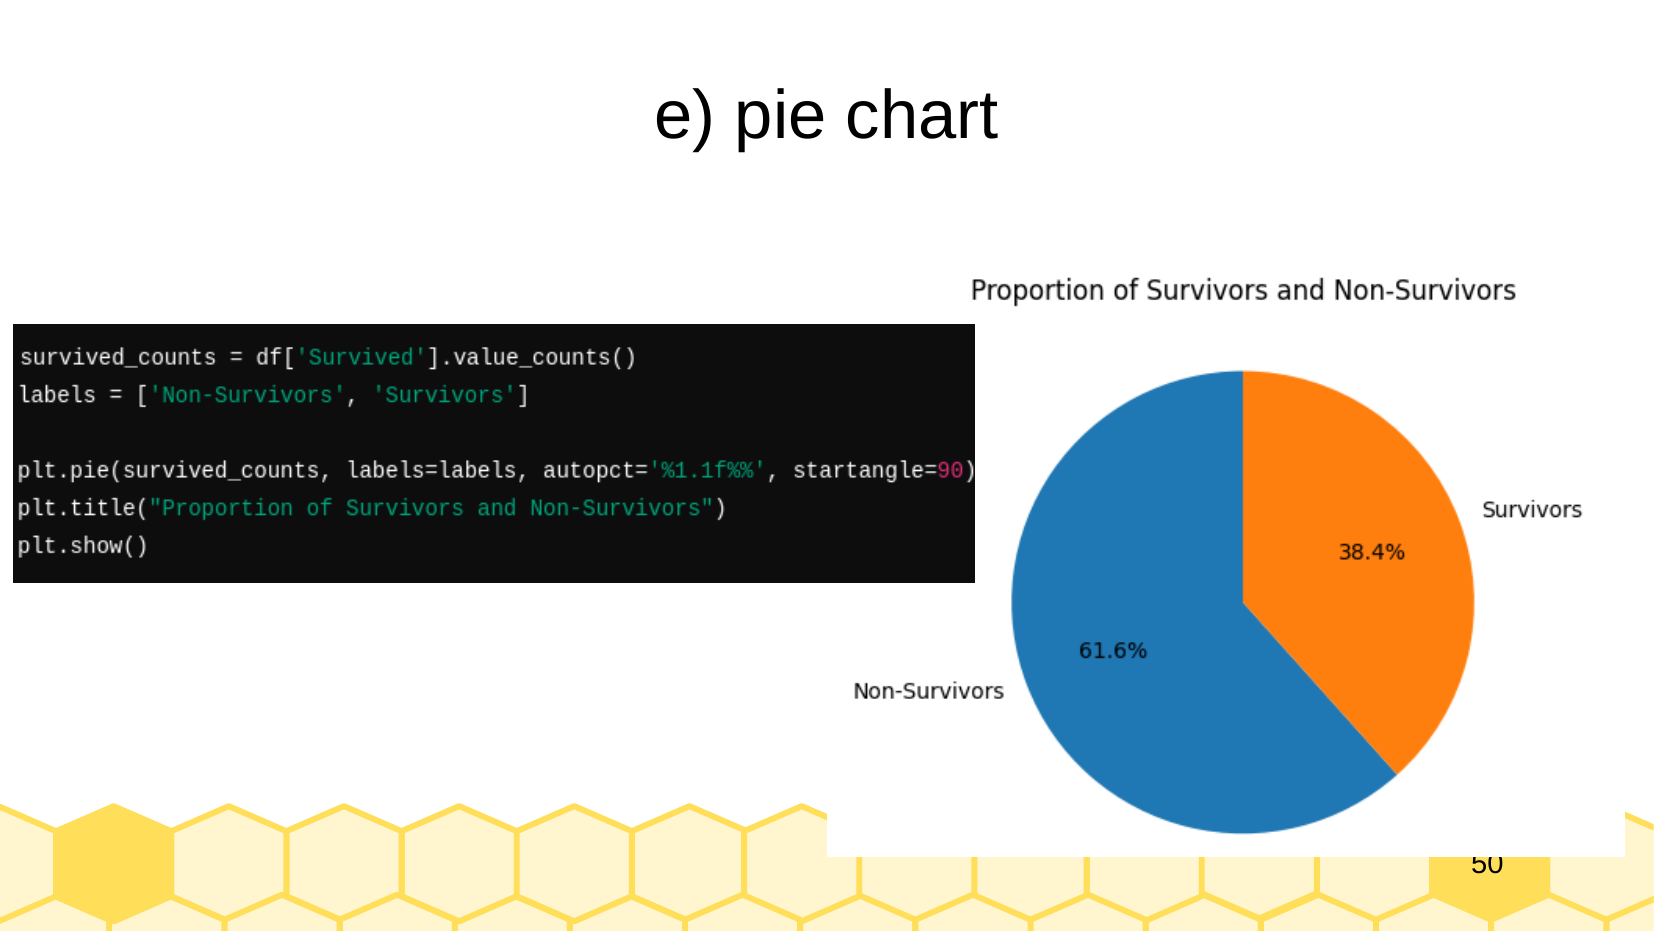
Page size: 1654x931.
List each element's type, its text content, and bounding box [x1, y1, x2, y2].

title e) pie chart [82, 37, 1571, 193]
picture [13, 250, 1625, 857]
